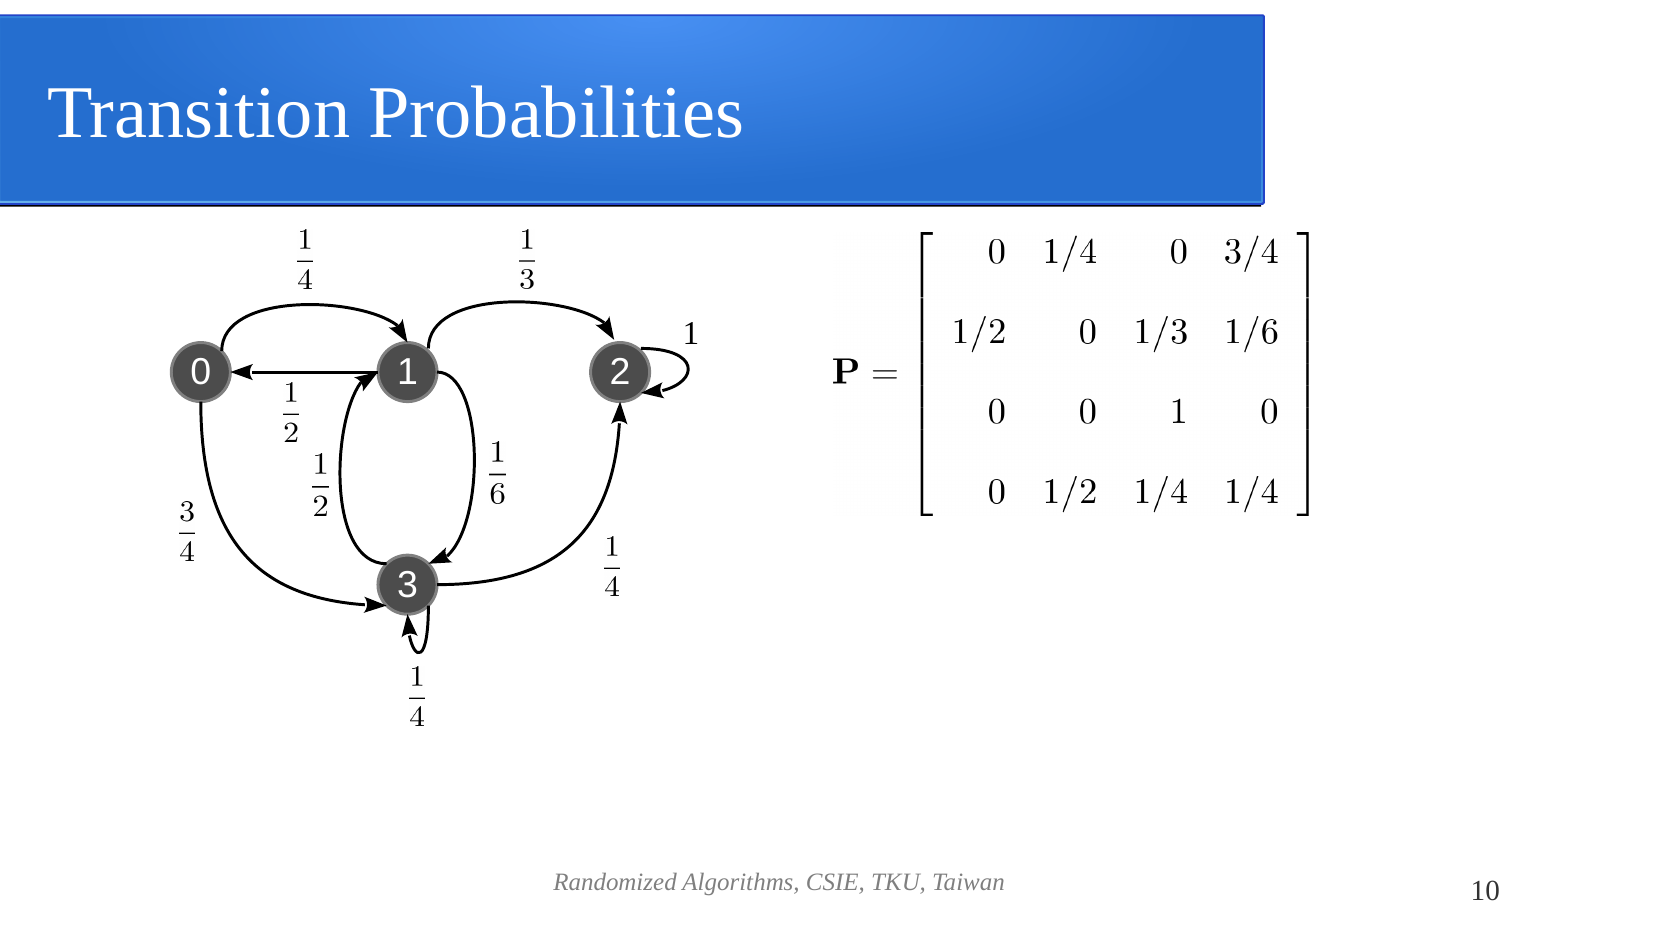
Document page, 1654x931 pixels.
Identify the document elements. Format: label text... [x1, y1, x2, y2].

text_box 1 [378, 342, 437, 402]
text_box 2 [590, 342, 650, 402]
picture [283, 382, 299, 443]
text_box 1 [649, 307, 733, 364]
title Transition Probabilities [47, 35, 1199, 189]
text_box 0 [171, 342, 231, 402]
picture [489, 441, 506, 504]
picture [297, 229, 313, 289]
picture [833, 232, 1309, 516]
picture [519, 229, 535, 289]
picture [604, 536, 620, 596]
text_box 3 [377, 555, 437, 615]
picture [409, 666, 425, 726]
picture [312, 453, 329, 516]
picture [179, 501, 195, 561]
